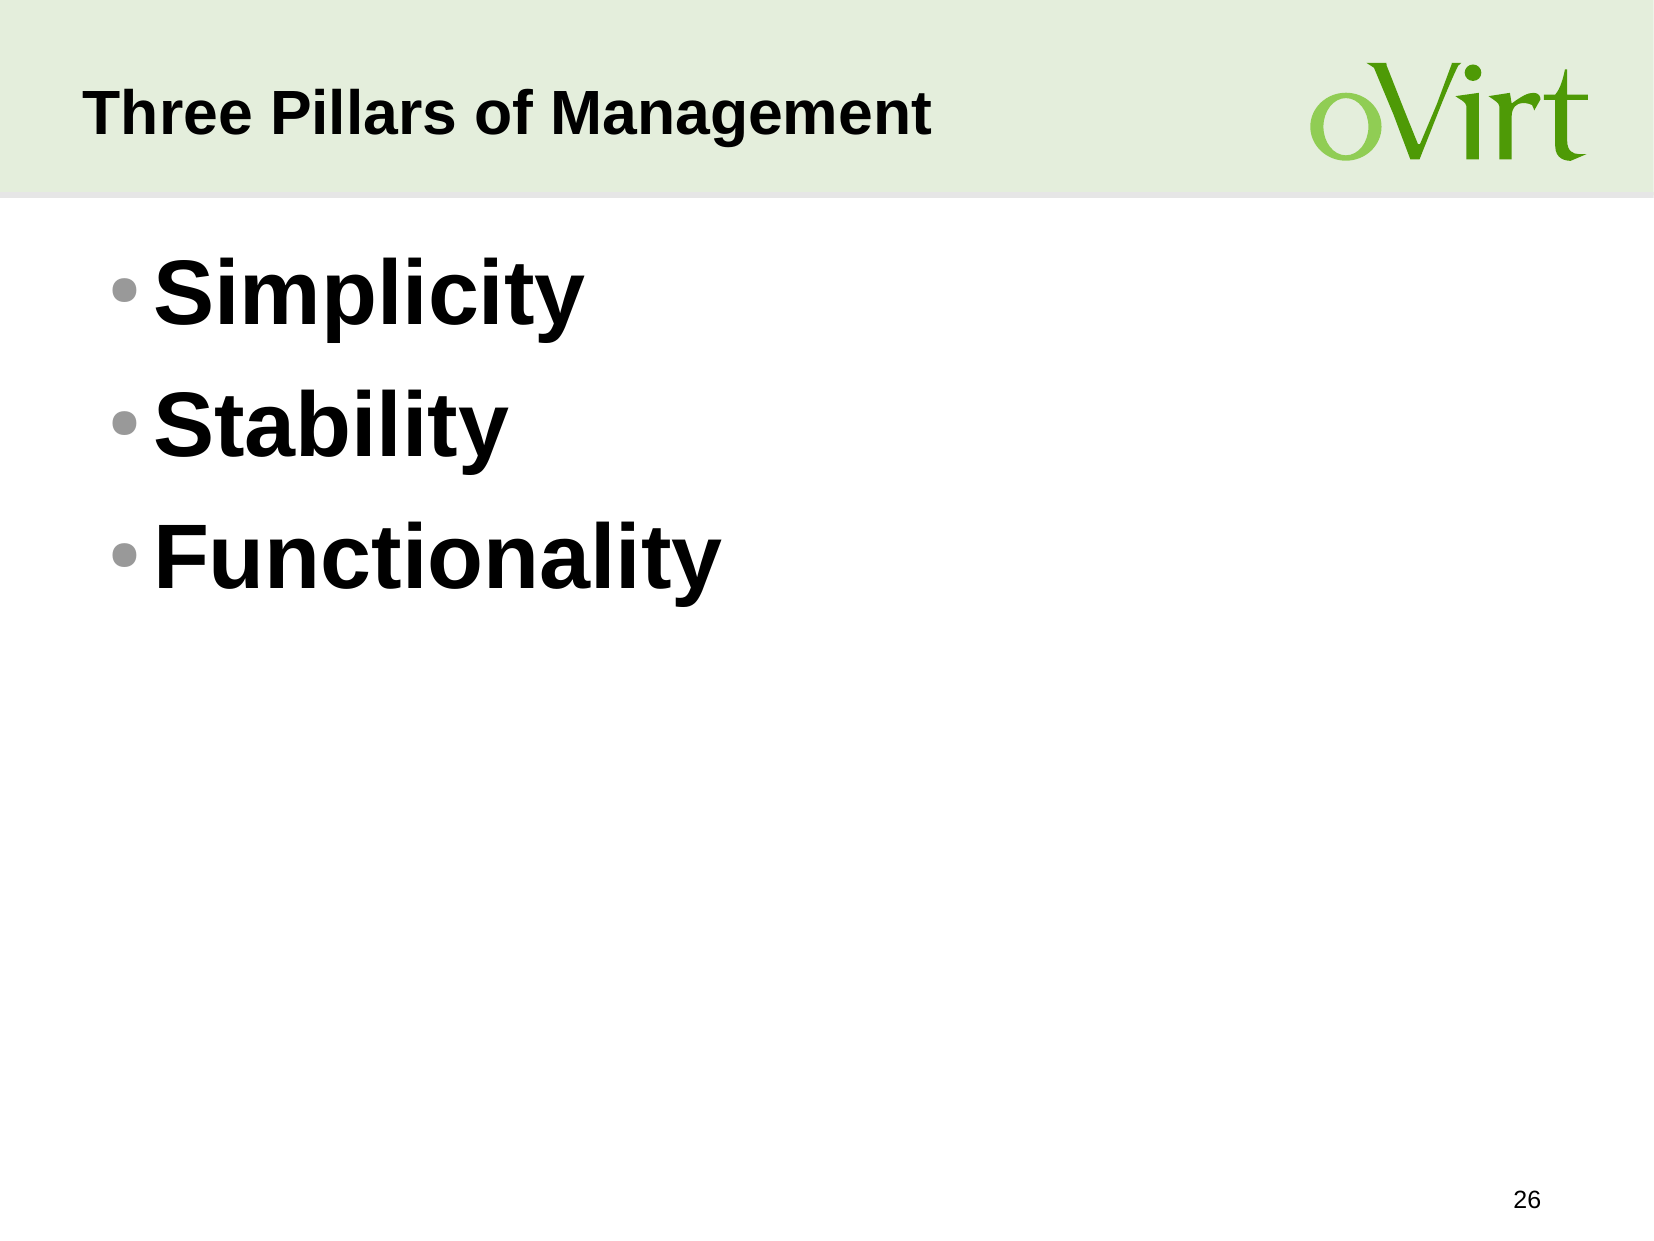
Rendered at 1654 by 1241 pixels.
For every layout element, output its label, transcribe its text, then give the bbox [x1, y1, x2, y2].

list Simplicity Stability Functionality [93, 241, 1582, 932]
title Three Pillars of Management [82, 37, 1571, 188]
